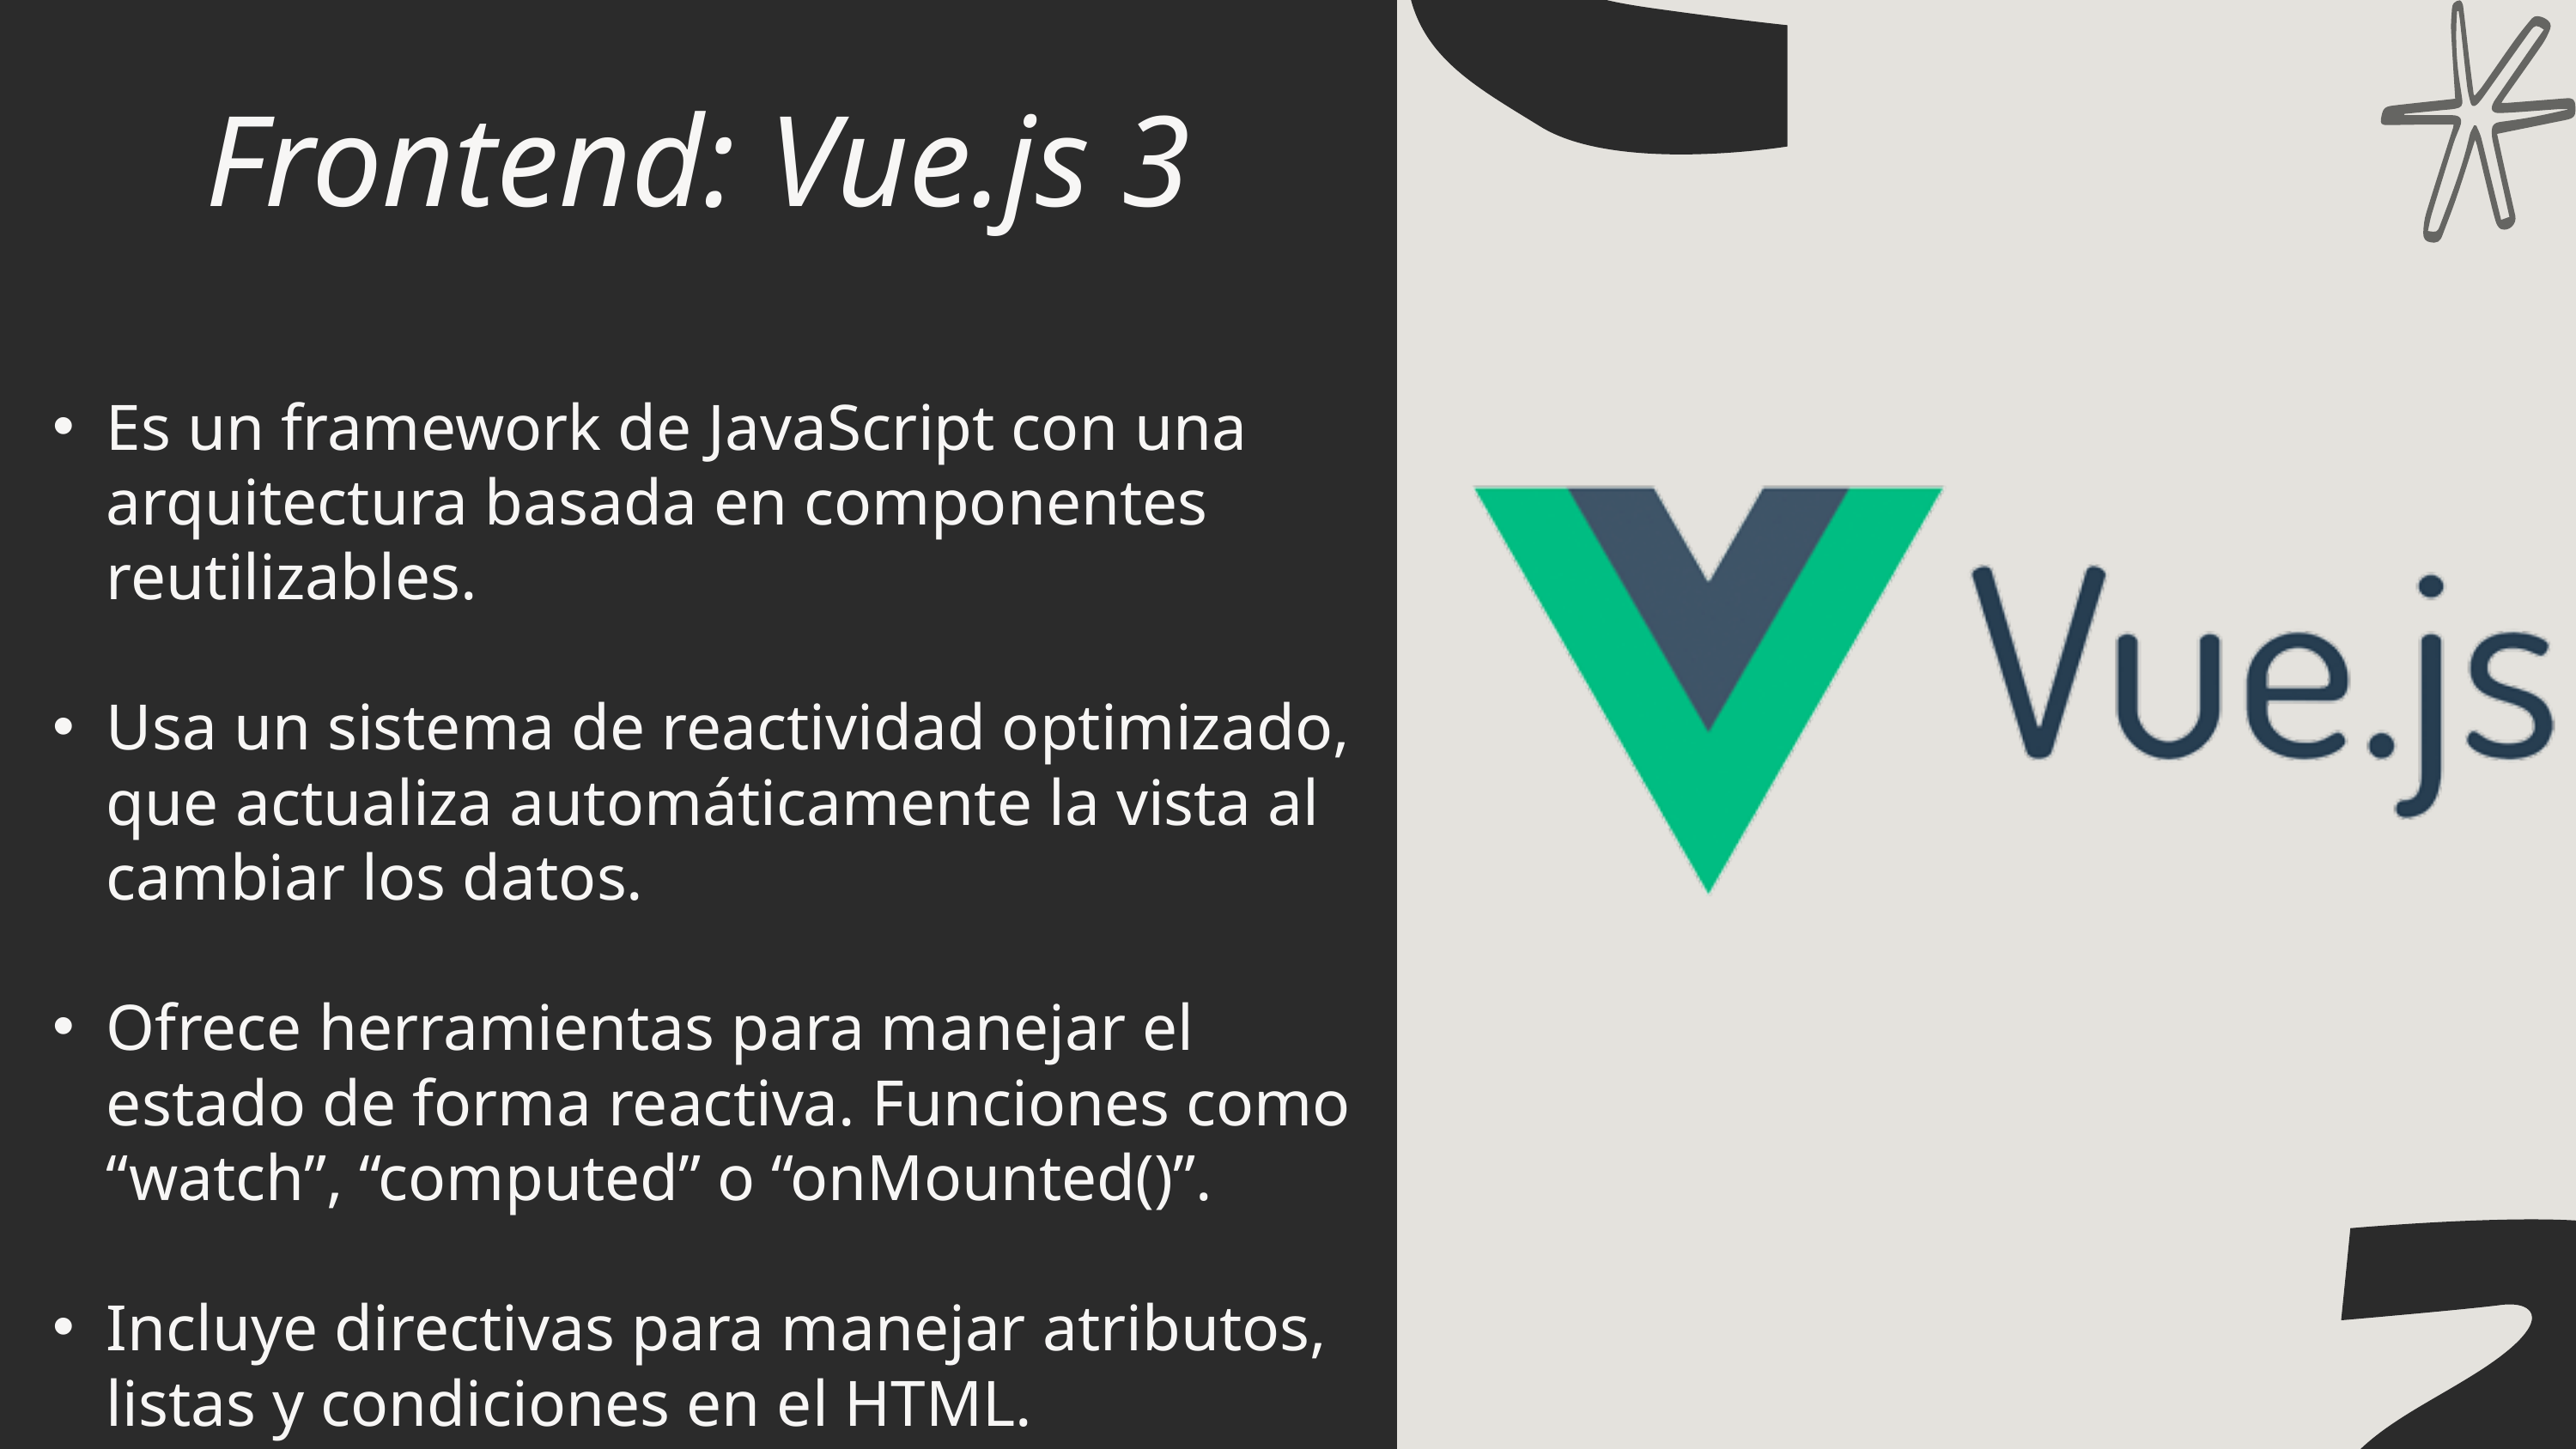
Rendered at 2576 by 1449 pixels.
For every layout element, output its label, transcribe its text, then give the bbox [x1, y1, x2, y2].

text_box Frontend: Vue.js 3 [0, 90, 1397, 232]
text_box [1397, 0, 2576, 1449]
text_box Es un framework de JavaScript con una arquitectura basada en componentes reutilizables. Usa un sistema de reactividad optimizado, que actualiza automáticamente la vista al cambiar los datos. Ofrece herramientas para manejar el estado de forma reactiva. Funciones como “watch”, “computed” o “onMounted()”. Incluye directivas para manejar atributos, listas y condiciones en el HTML. [0, 387, 1397, 1449]
